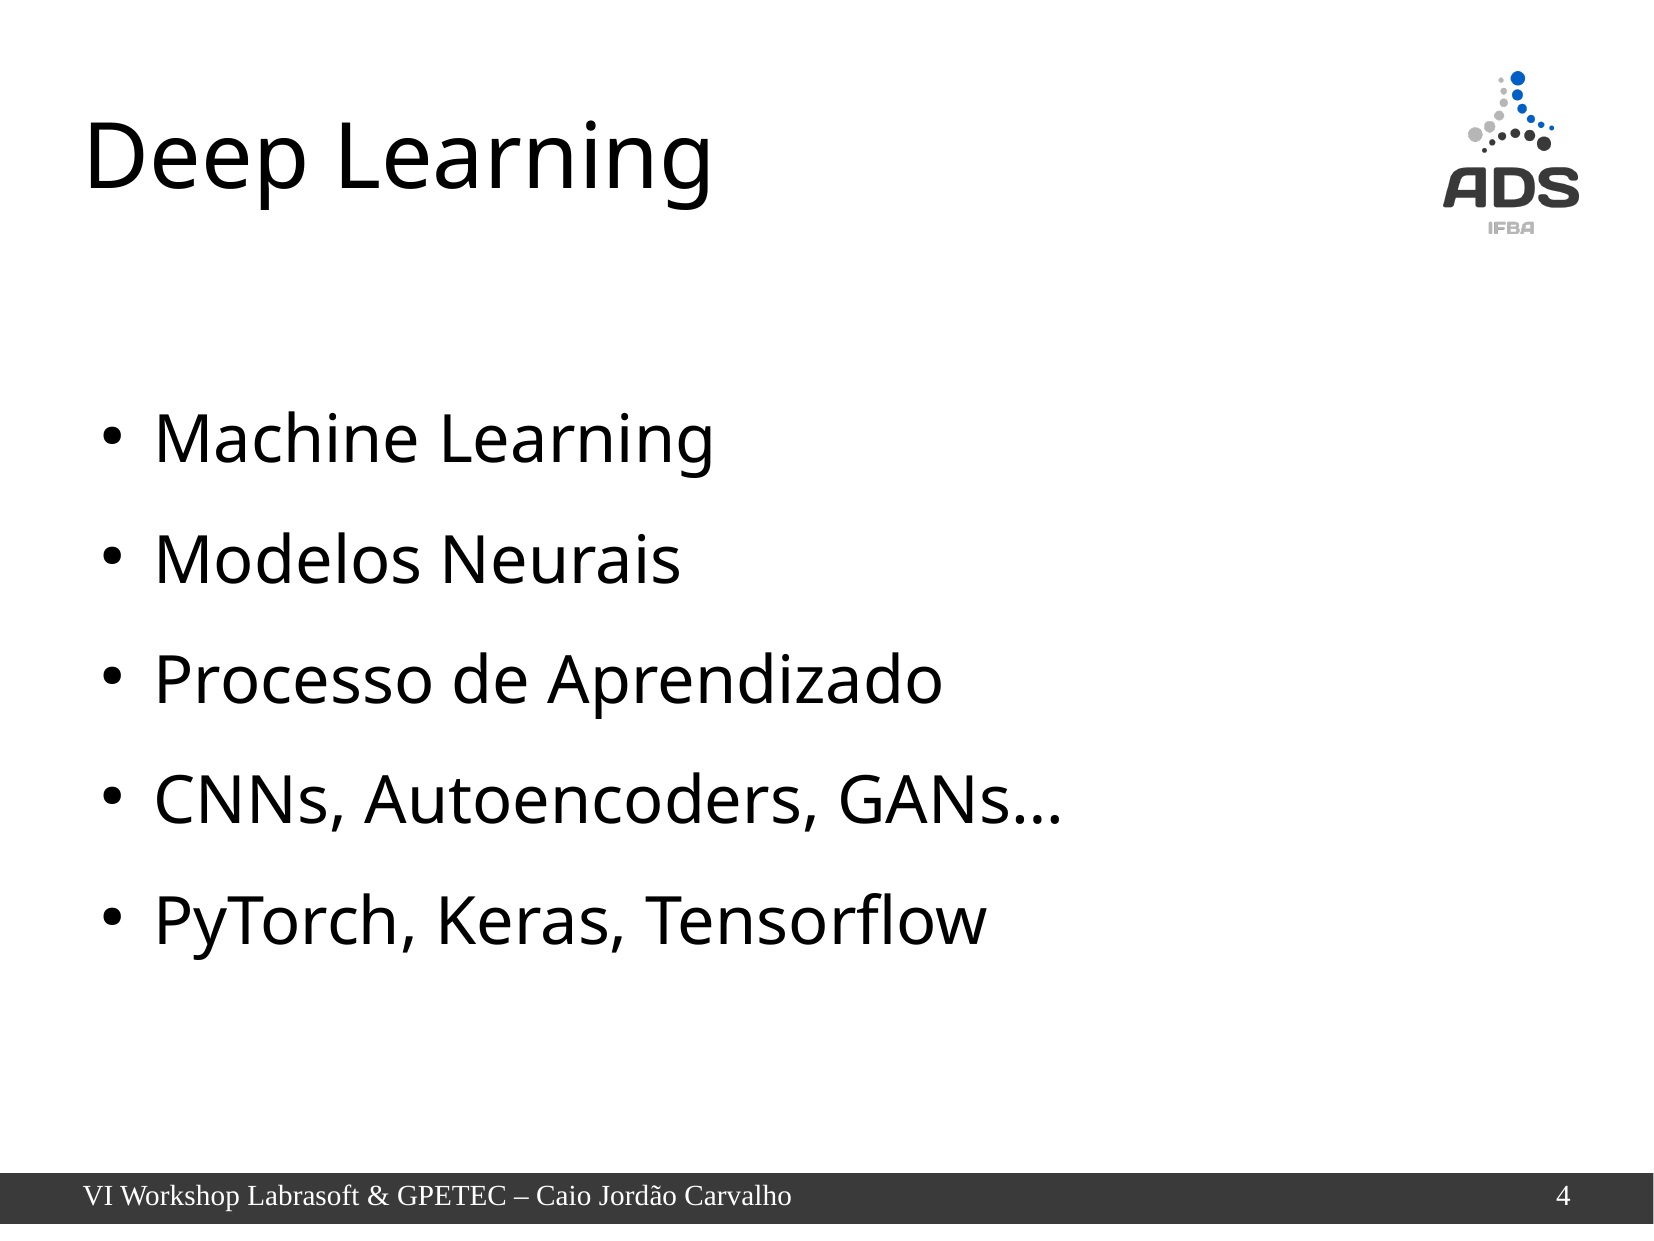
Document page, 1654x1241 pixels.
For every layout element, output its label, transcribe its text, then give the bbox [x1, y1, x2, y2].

title Deep Learning [82, 49, 1426, 257]
picture [1443, 71, 1579, 234]
list Machine Learning Modelos Neurais Processo de Aprendizado CNNs, Autoencoders, GANs… PyTorch, Keras, Tensorflow [82, 290, 1571, 1066]
